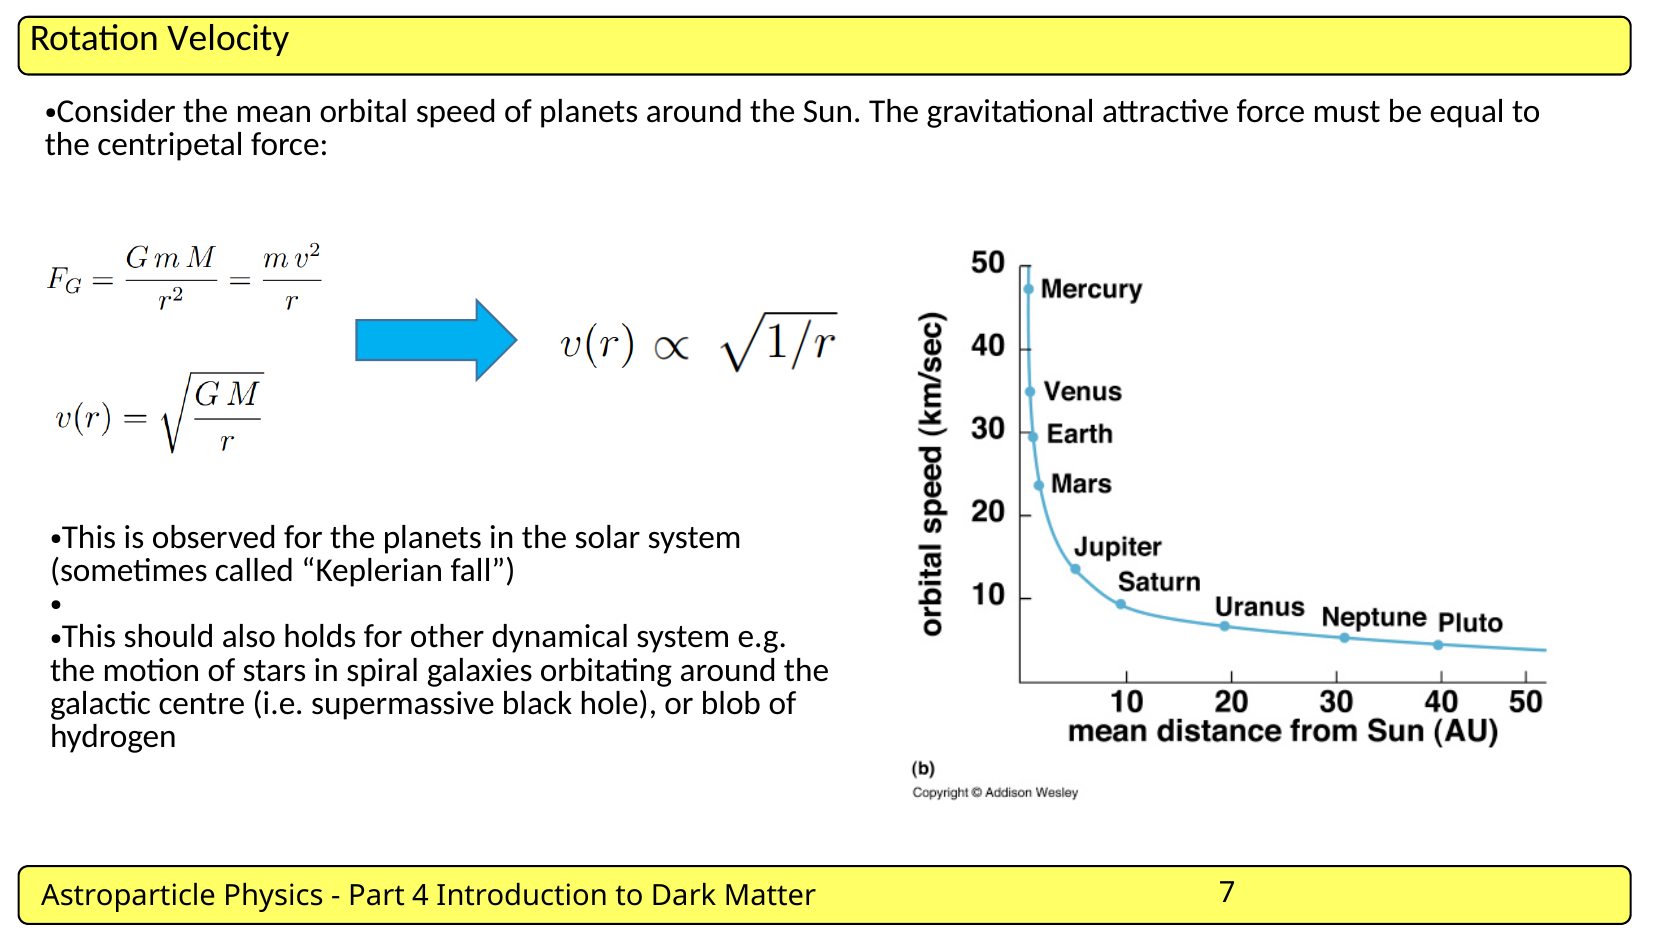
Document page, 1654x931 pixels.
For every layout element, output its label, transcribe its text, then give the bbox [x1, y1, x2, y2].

picture [900, 240, 1561, 811]
text_box [356, 300, 517, 380]
picture [553, 270, 634, 397]
picture [638, 319, 706, 386]
text_box Rotation Velocity [15, 15, 308, 77]
picture [50, 362, 275, 458]
text_box Consider the mean orbital speed of planets around the Sun. The gravitational attractive force must be equal to the centripetal force: [30, 90, 1604, 231]
picture [708, 307, 845, 380]
picture [35, 229, 330, 320]
text_box Astroparticle Physics - Part 4 Introduction to Dark Matter [40, 876, 939, 931]
text_box [1218, 873, 1604, 931]
text_box This is observed for the planets in the solar system (sometimes called “Keplerian fall”) This should also holds for other dynamical system e.g. the motion of stars in spiral galaxies orbitating around the galactic centre (i.e. supermassive black hole), or blob of hydrogen [35, 515, 848, 819]
